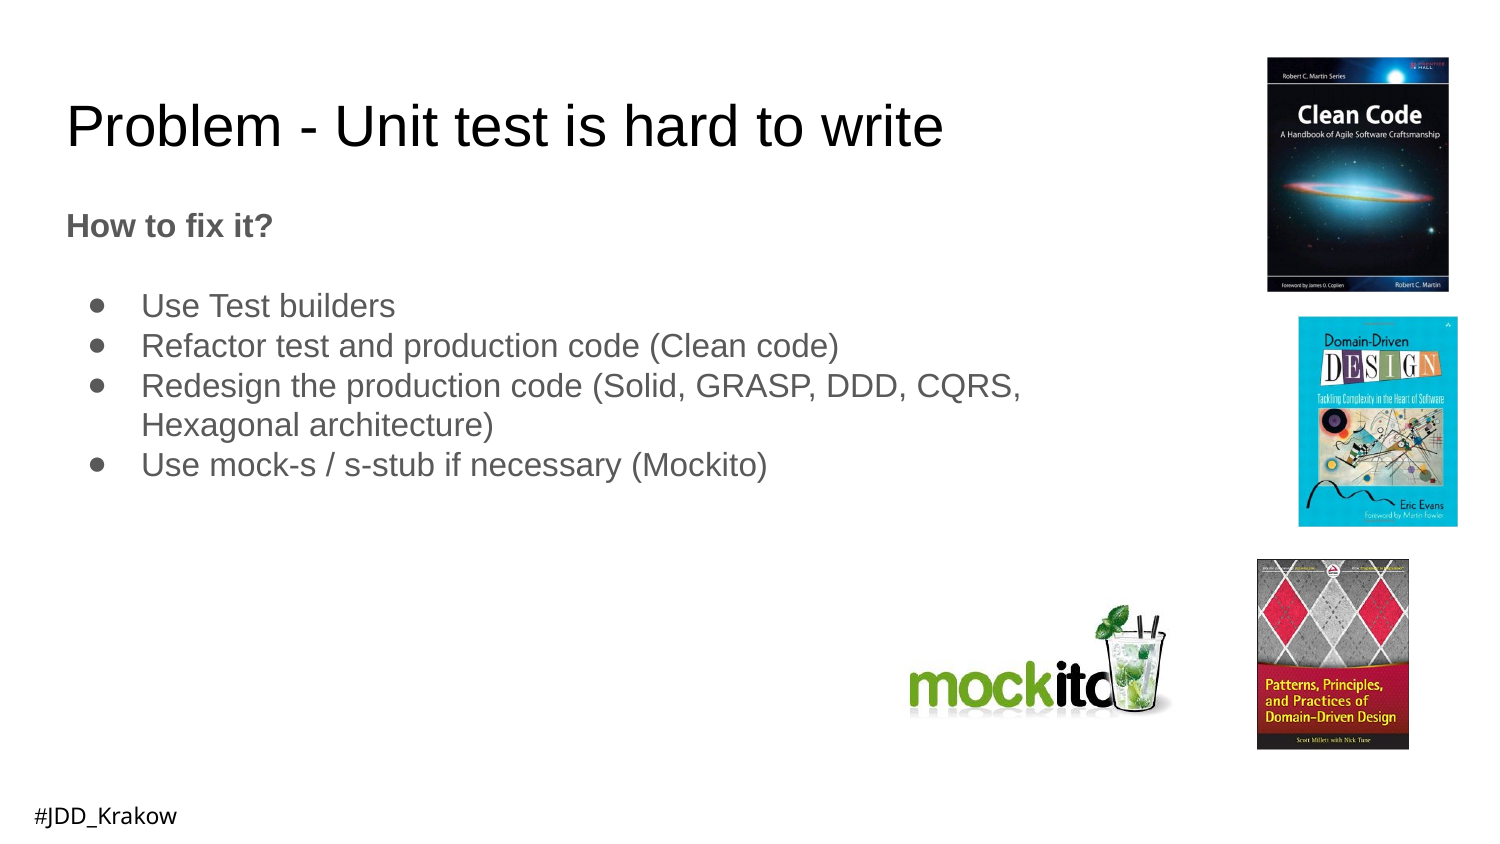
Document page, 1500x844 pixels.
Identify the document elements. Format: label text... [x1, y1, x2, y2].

picture [1257, 559, 1409, 750]
picture [1298, 316, 1458, 527]
picture [1267, 57, 1449, 293]
text_box #JDD_Krakow [0, 786, 247, 844]
title Problem - Unit test is hard to write [51, 72, 1267, 167]
picture [903, 597, 1179, 726]
list How to fix it? Use Test builders Refactor test and production code (Clean code) Redesign the production code (Solid, GRASP, DDD, CQRS, Hexagonal architecture) Use mock-s / s-stub if necessary (Mockito) [51, 189, 1449, 750]
